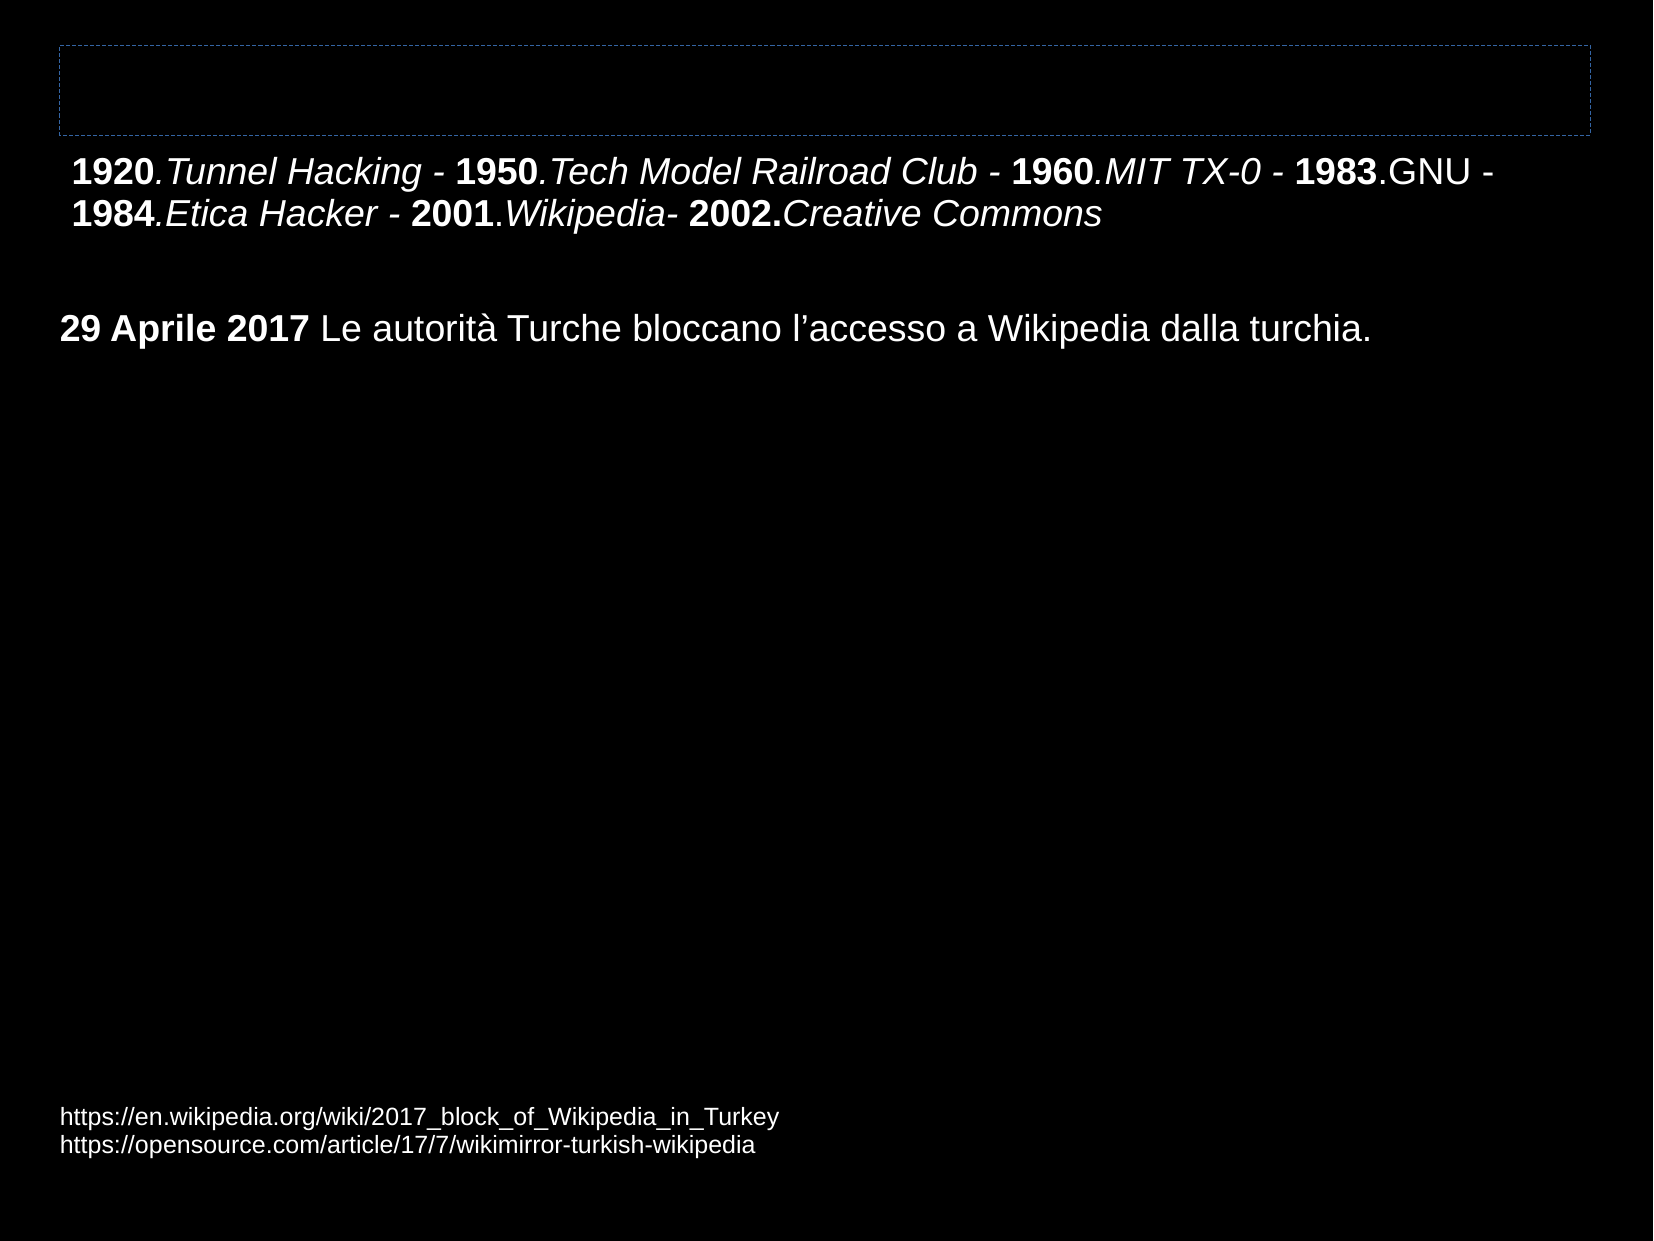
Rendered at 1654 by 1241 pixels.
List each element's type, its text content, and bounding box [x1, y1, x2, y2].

text_box 1920.Tunnel Hacking - 1950.Tech Model Railroad Club - 1960.MIT TX-0 - 1983.GNU - 1984.Etica Hacker - 2001.Wikipedia- 2002.Creative Commons- [56, 142, 1653, 251]
list [59, 45, 1591, 136]
text_box https://en.wikipedia.org/wiki/2017_block_of_Wikipedia_in_Turkey https://opensource.com/article/17/7/wikimirror-turkish-wikipedia [45, 1095, 1621, 1222]
text_box 29 Aprile 2017 Le autorità Turche bloccano l’accesso a Wikipedia dalla turchia. [45, 300, 1546, 361]
